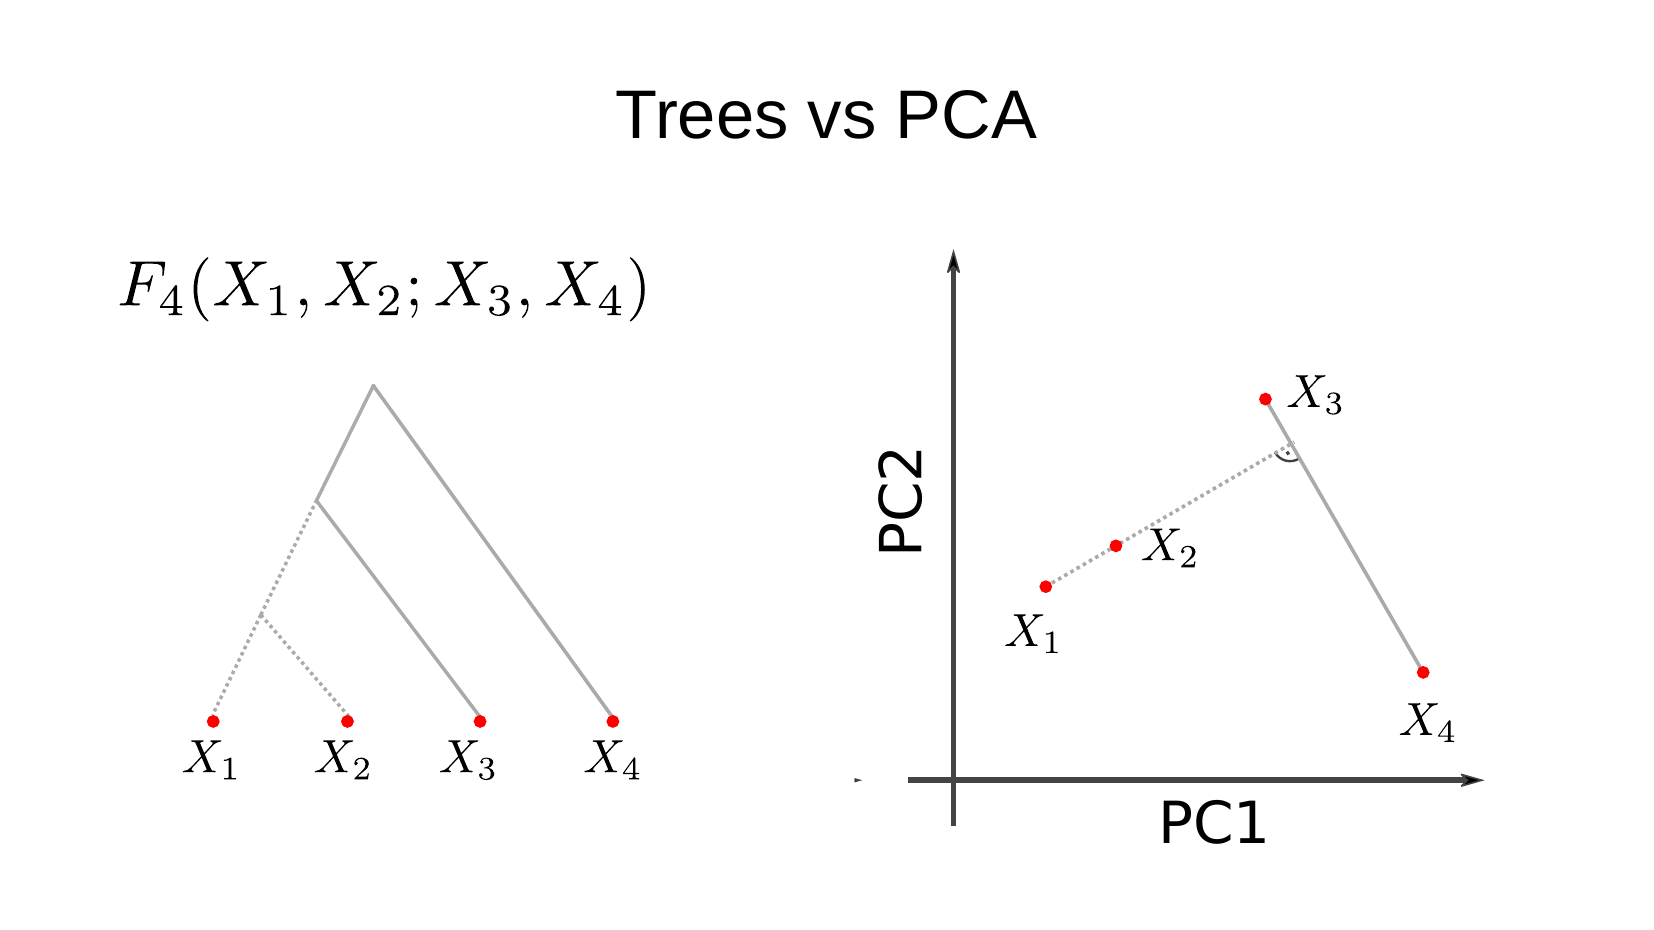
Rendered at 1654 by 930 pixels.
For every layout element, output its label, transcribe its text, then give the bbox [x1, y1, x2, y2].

picture [854, 233, 1530, 845]
picture [104, 244, 645, 810]
title Trees vs PCA [82, 36, 1571, 193]
